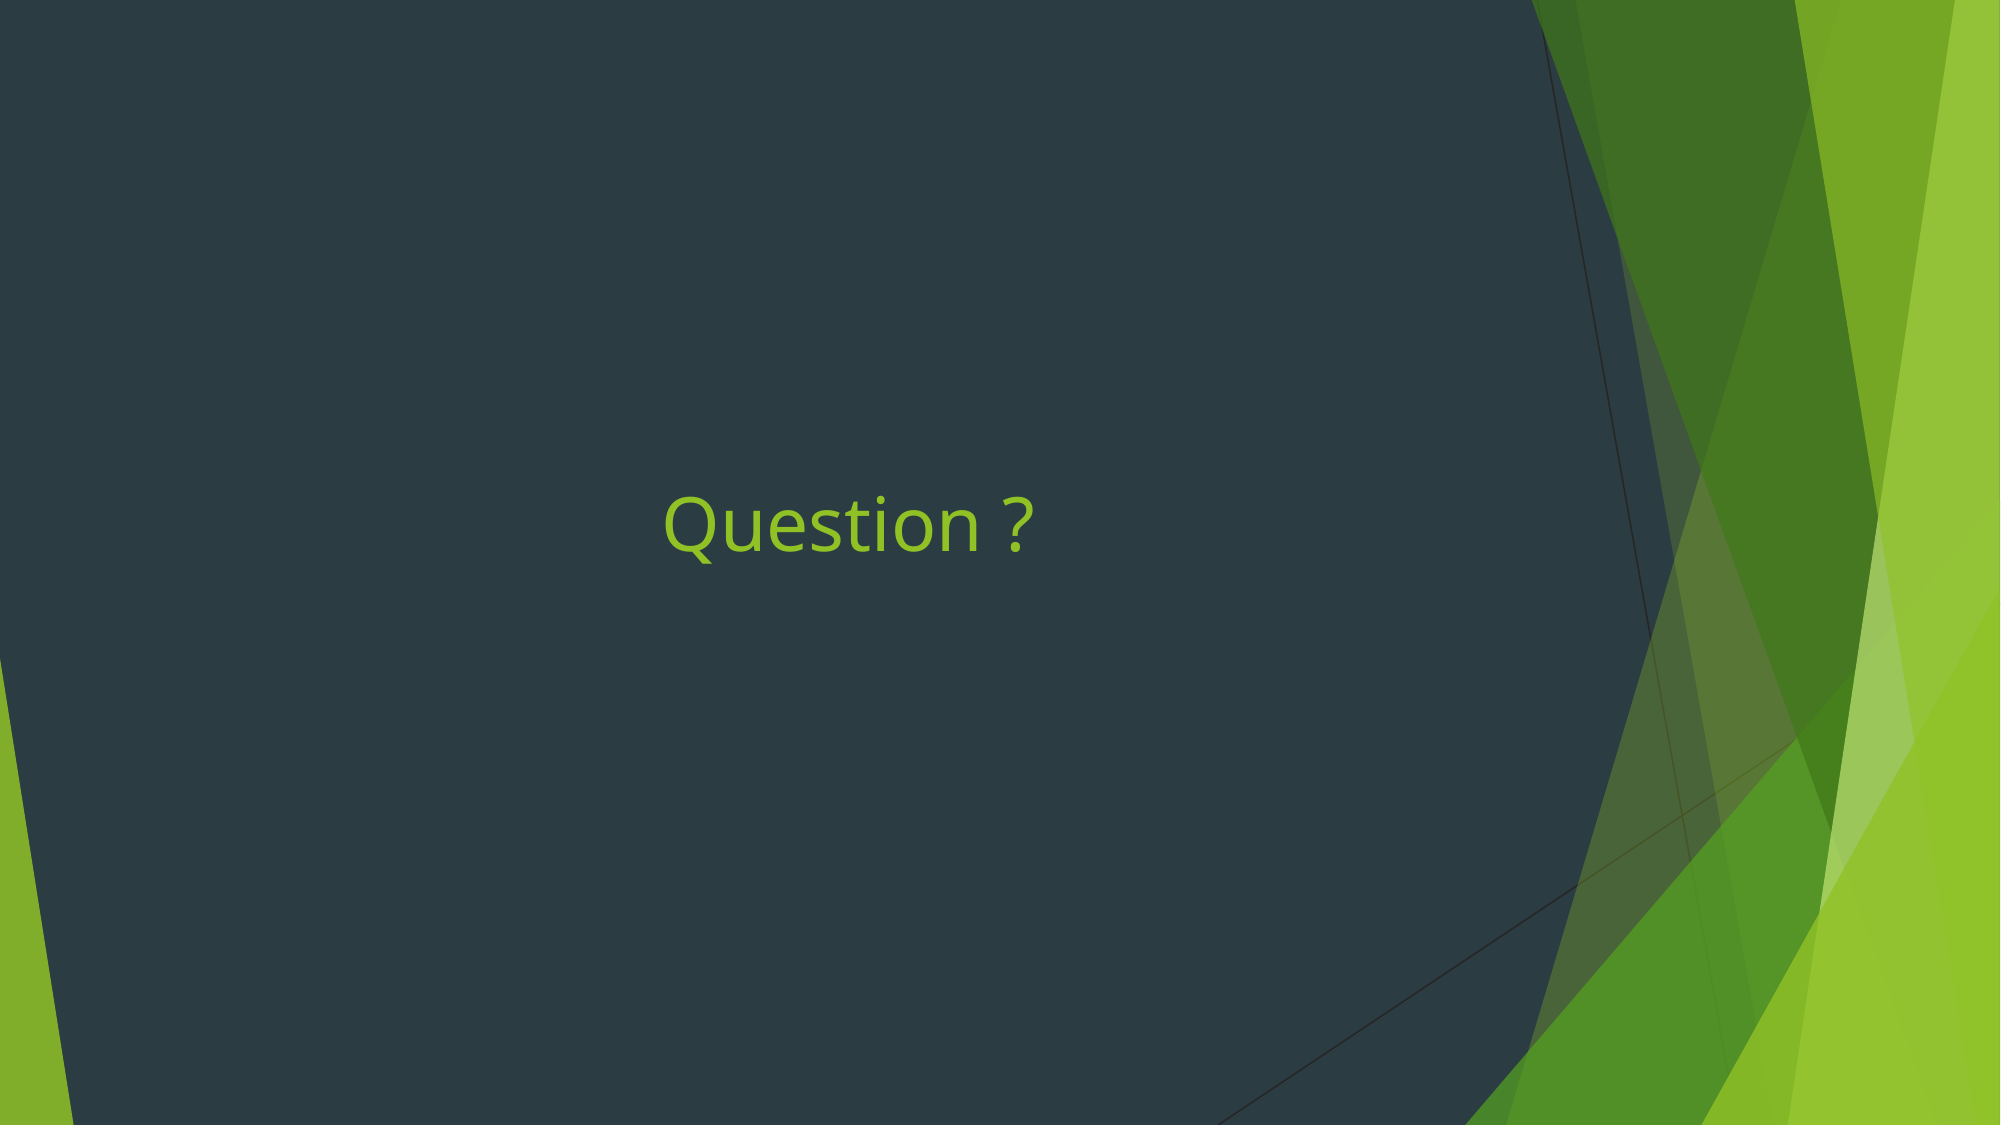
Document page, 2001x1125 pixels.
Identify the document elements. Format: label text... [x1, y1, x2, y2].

title Question ? [646, 468, 2000, 686]
